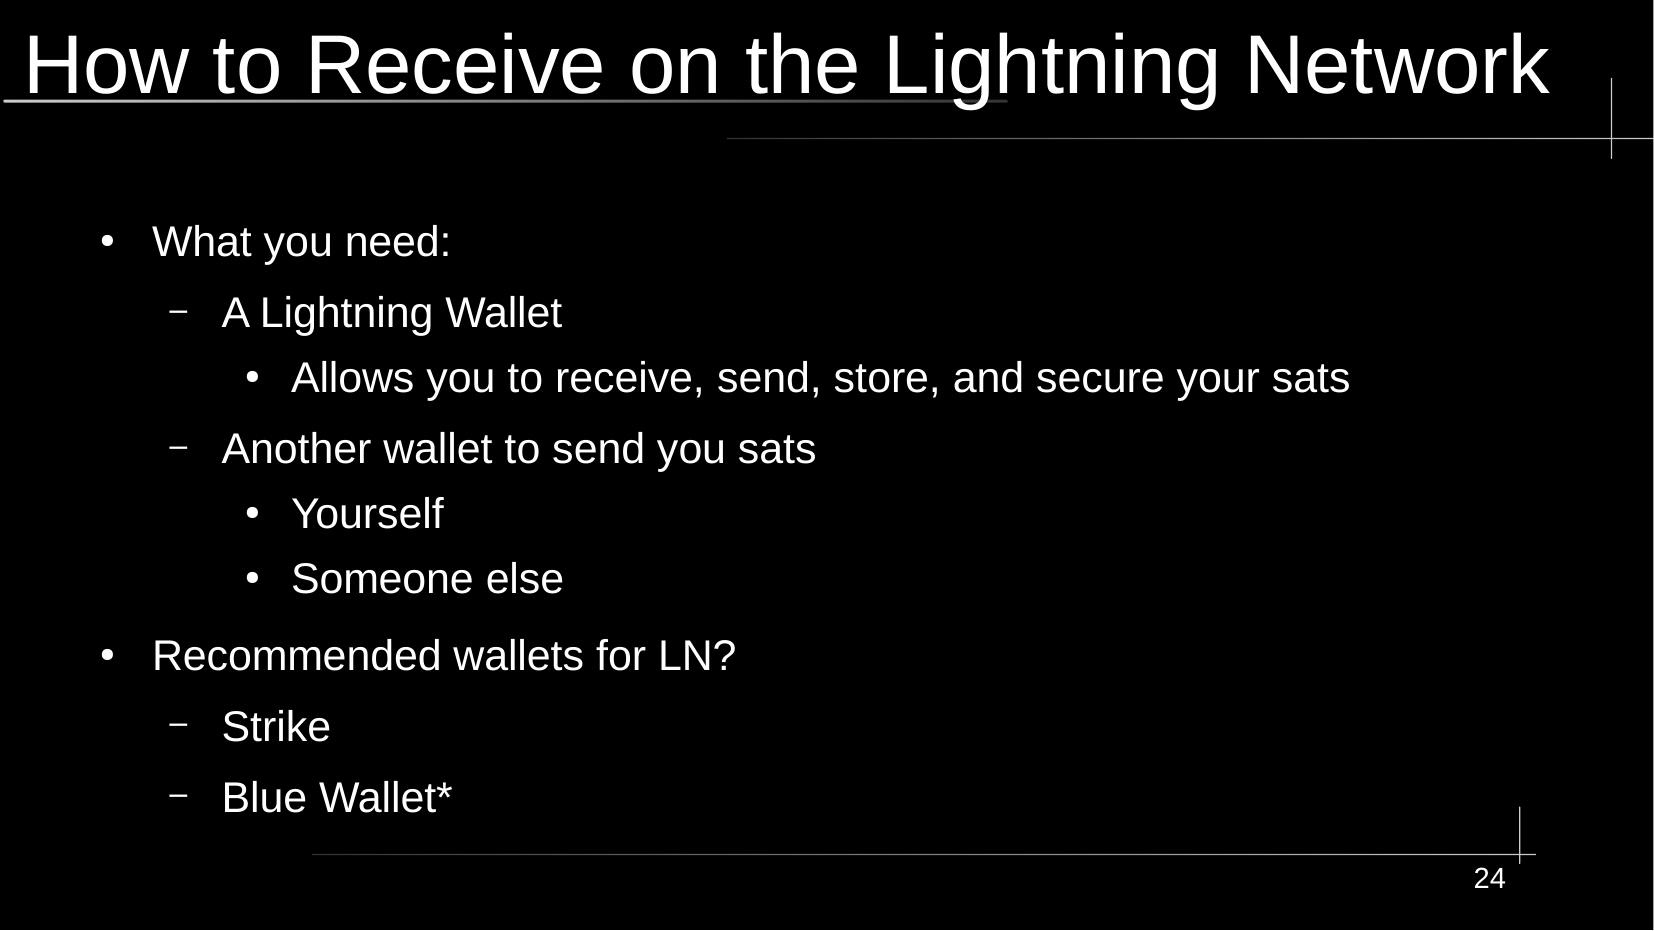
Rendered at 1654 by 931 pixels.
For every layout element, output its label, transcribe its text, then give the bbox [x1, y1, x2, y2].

title How to Receive on the Lightning Network [23, 11, 1589, 119]
list What you need: A Lightning Wallet Allows you to receive, send, store, and secure your sats Another wallet to send you sats Yourself Someone else Recommended wallets for LN? Strike Blue Wallet* [82, 217, 1571, 826]
